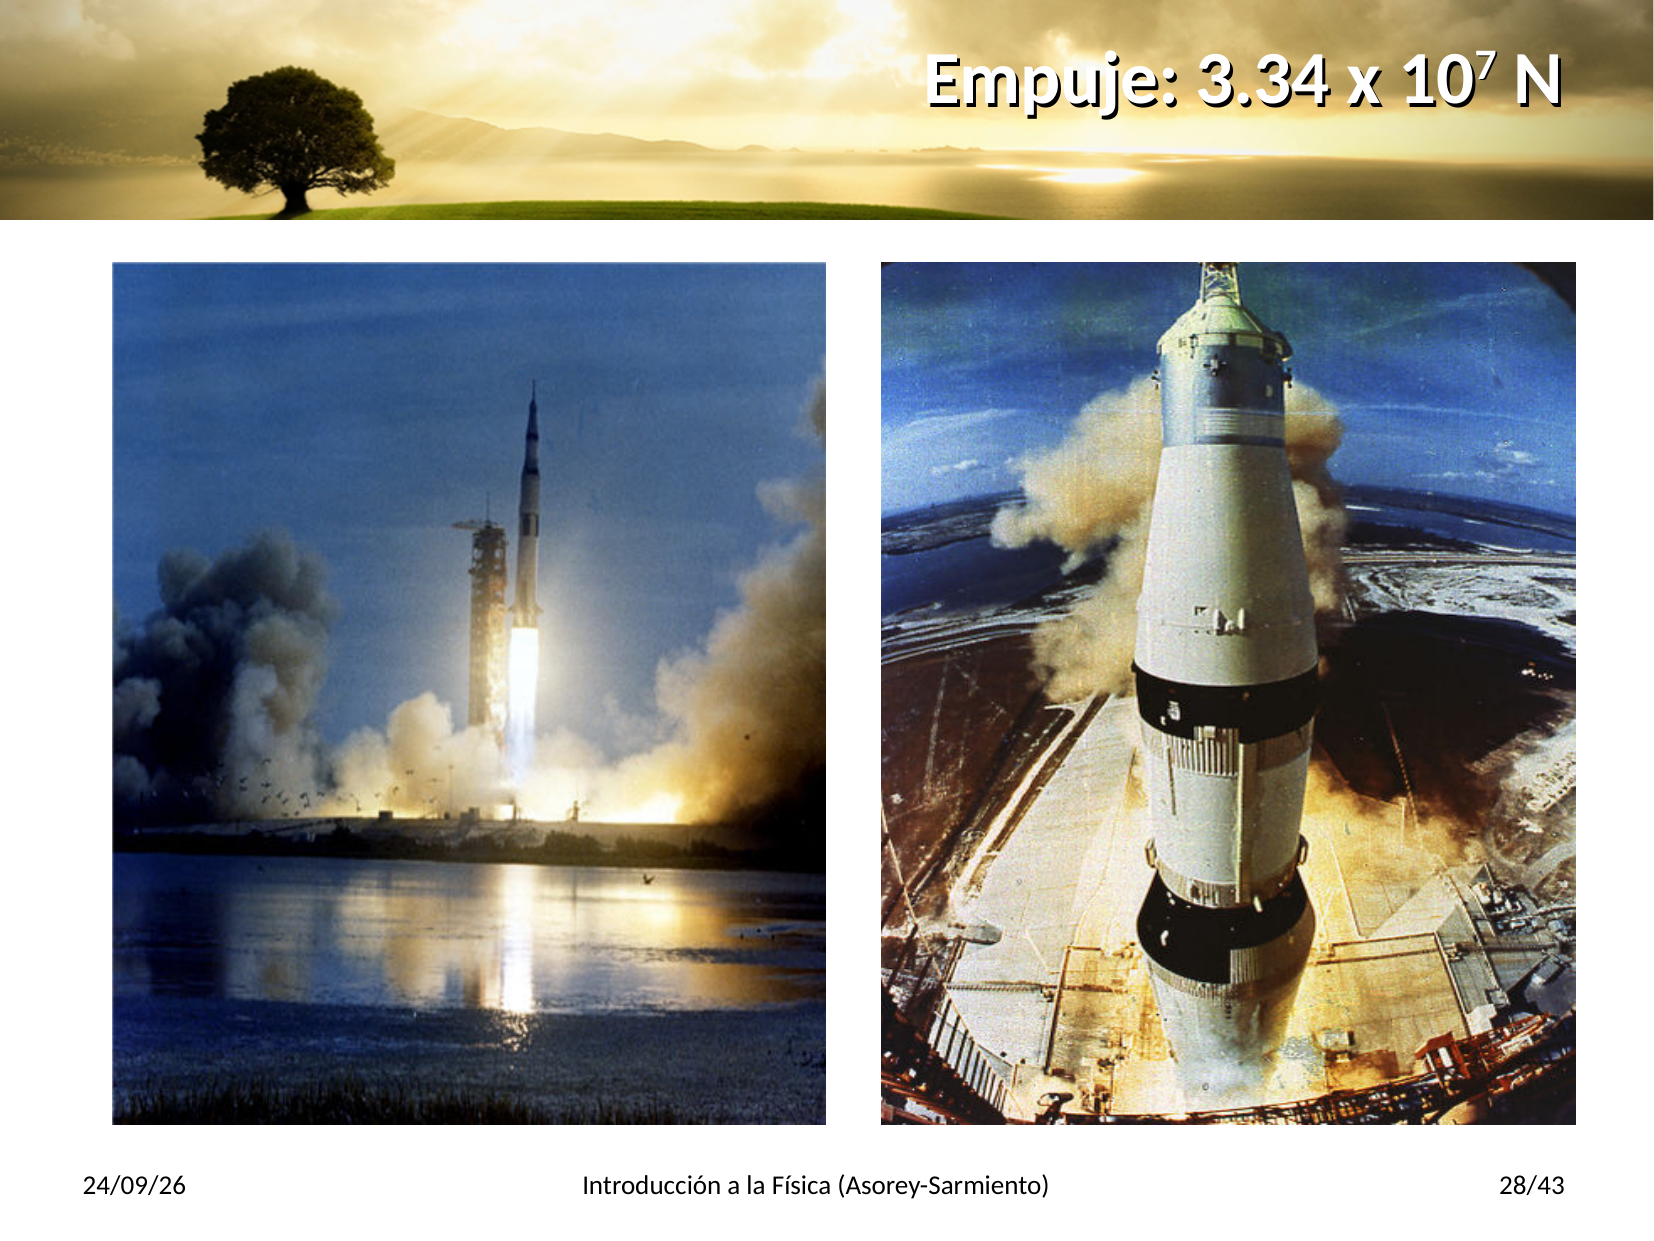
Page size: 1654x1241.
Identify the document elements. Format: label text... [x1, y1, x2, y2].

picture [0, 0, 1654, 220]
title Empuje: 3.34 x 107 N [75, 19, 1564, 151]
picture [112, 262, 826, 1126]
picture [881, 262, 1576, 1126]
